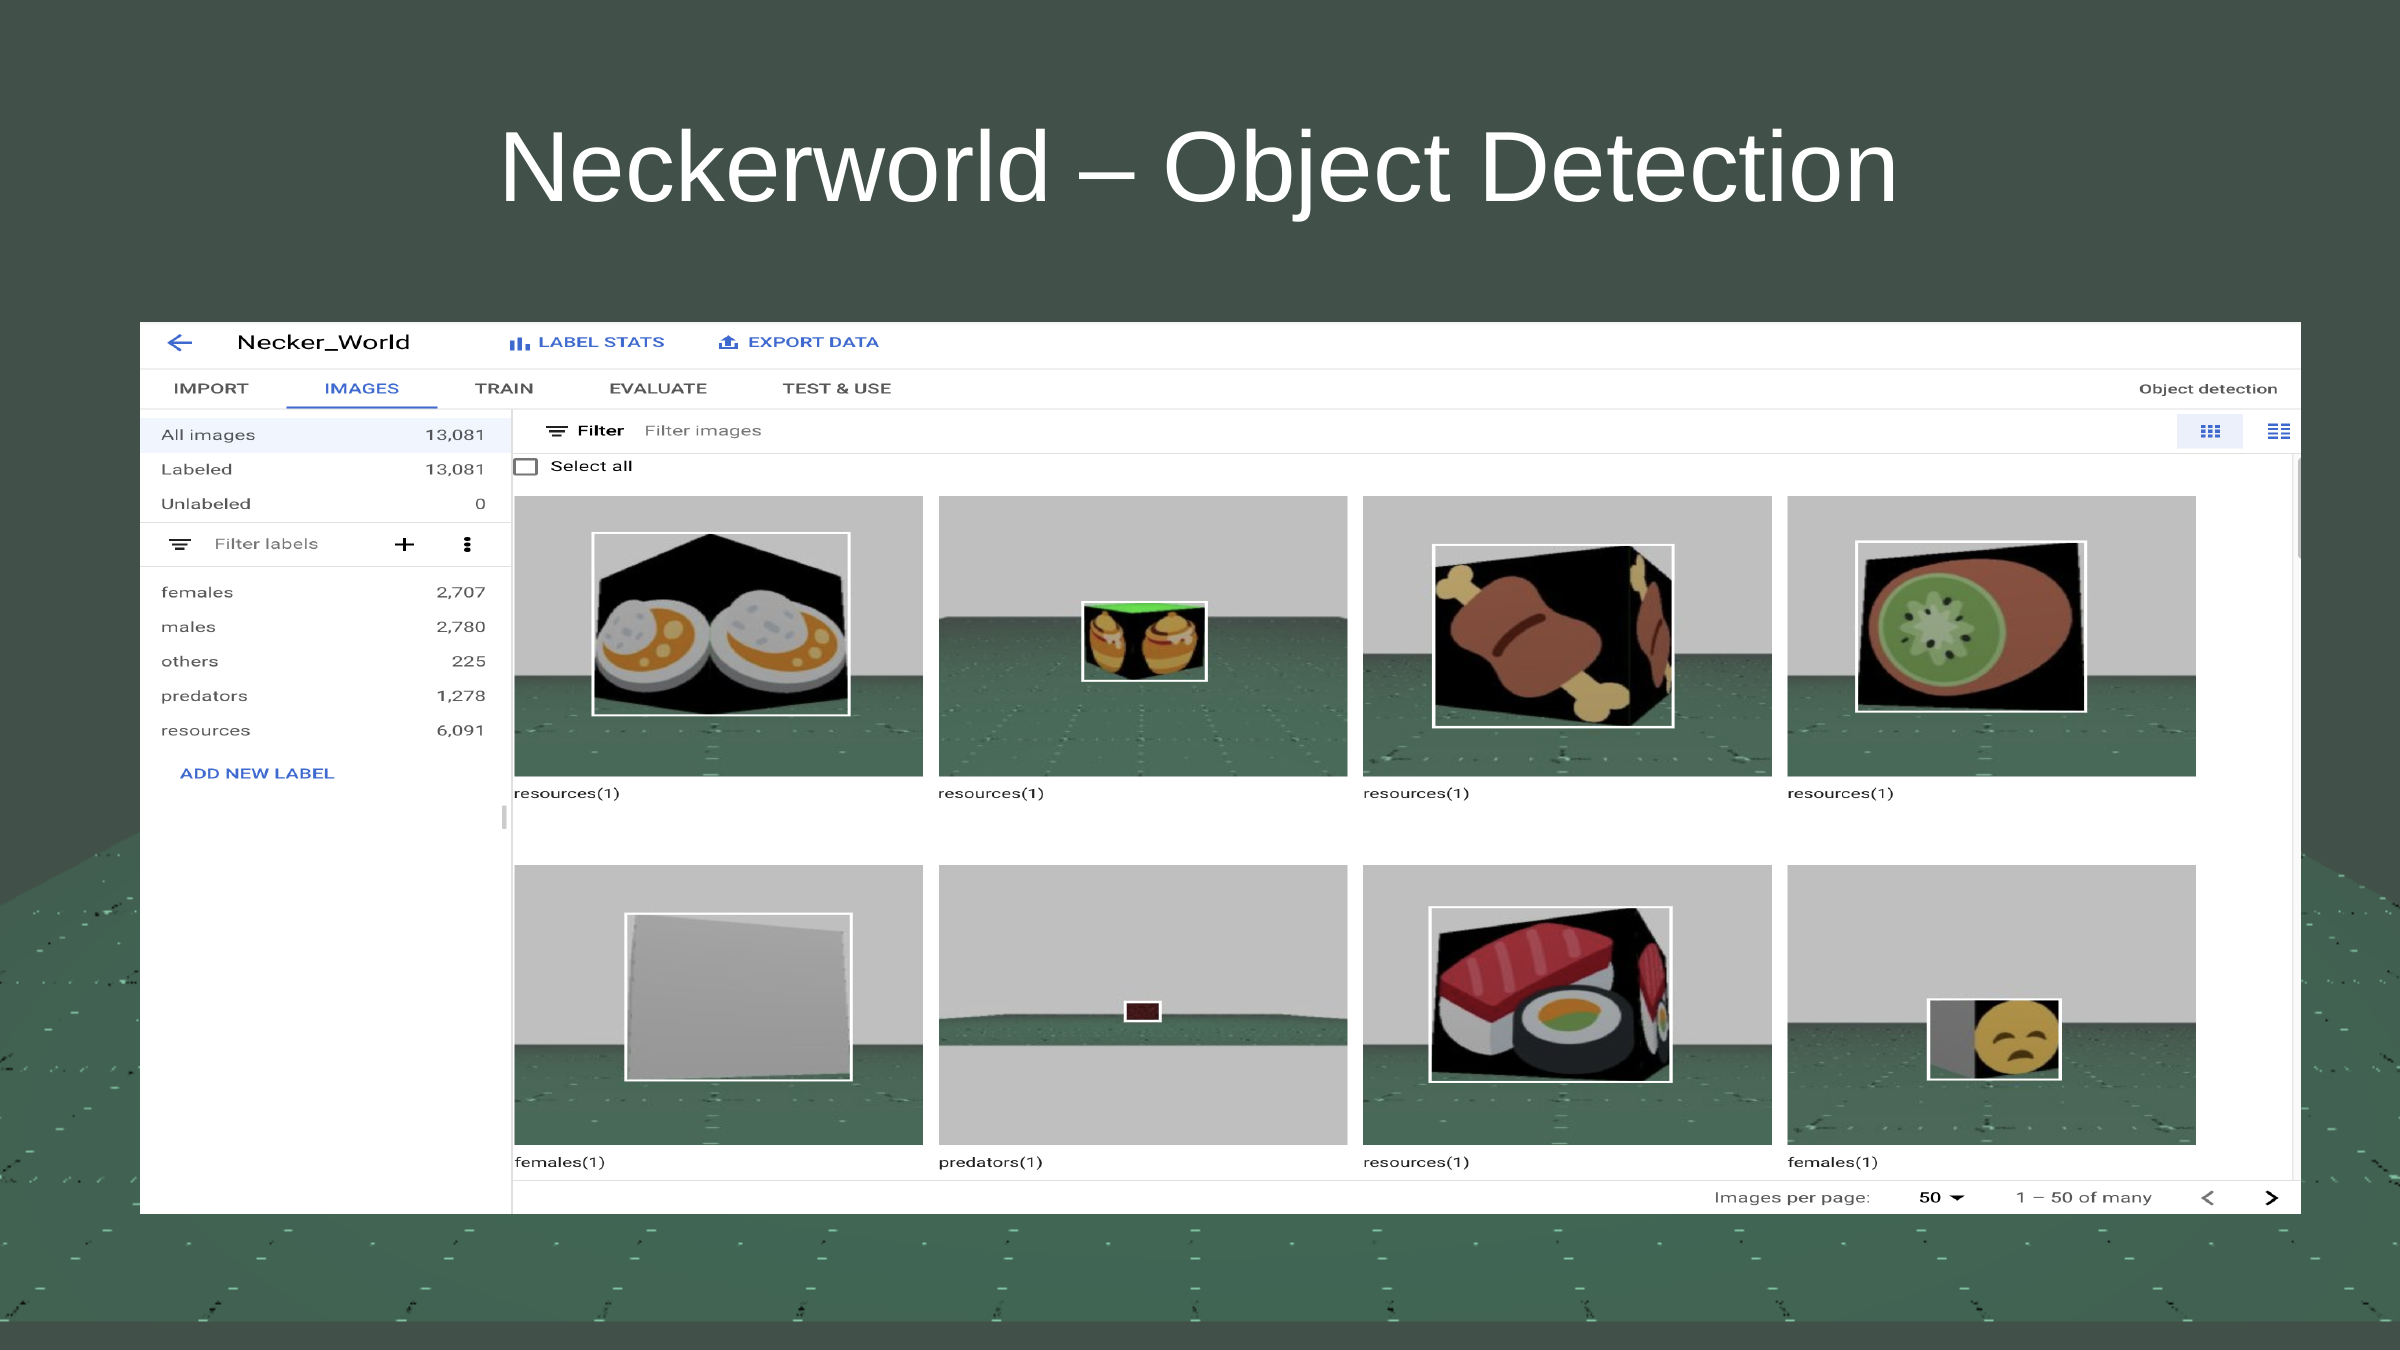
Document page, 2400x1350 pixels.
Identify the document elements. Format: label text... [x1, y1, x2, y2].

title Neckerworld – Object Detection [120, 53, 2280, 280]
picture [0, 0, 2400, 1350]
